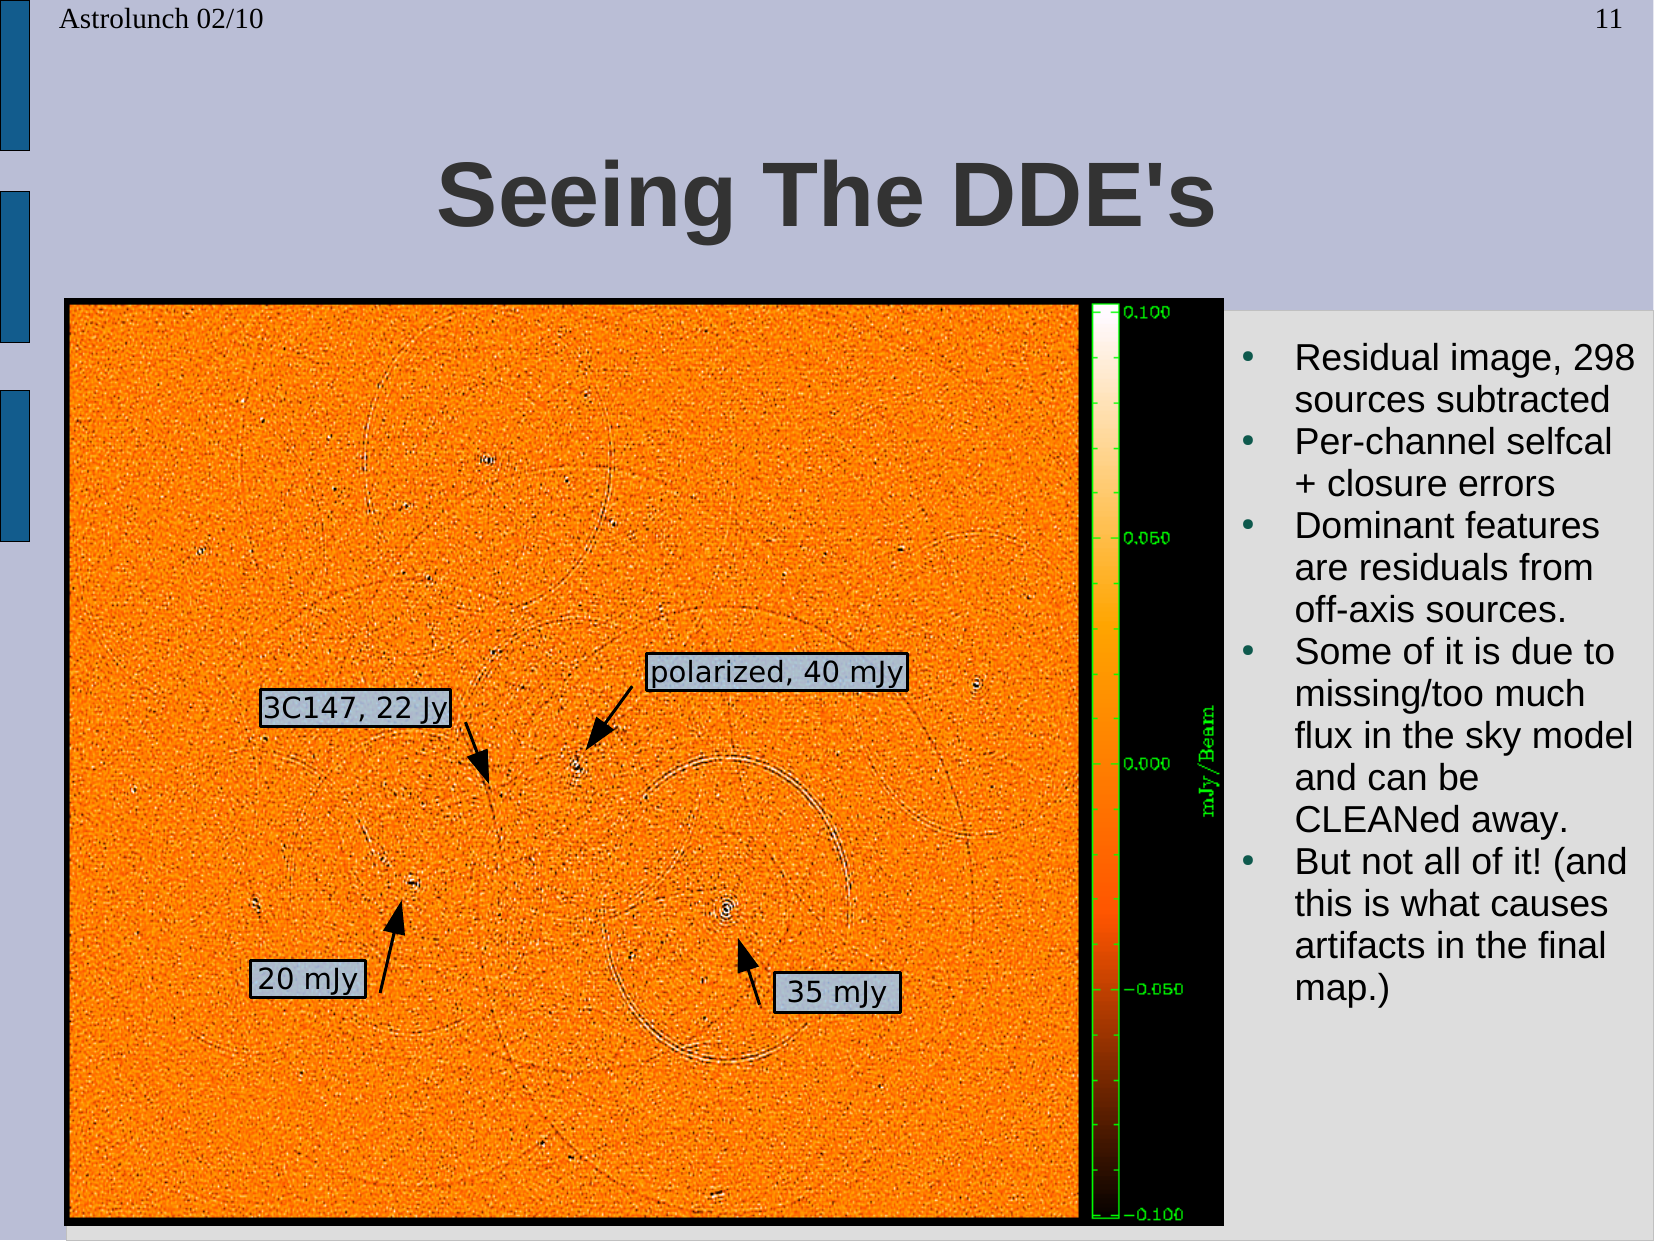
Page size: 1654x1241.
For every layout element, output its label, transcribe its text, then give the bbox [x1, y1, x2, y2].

text_box 3C147, 22 Jy [260, 690, 451, 727]
text_box 35 mJy [774, 972, 900, 1013]
picture [64, 298, 1224, 1226]
text_box 20 mJy [250, 960, 365, 998]
title Seeing The DDE's [121, 91, 1534, 299]
text_box polarized, 40 mJy [647, 654, 907, 691]
list Residual image, 298 sources subtracted Per-channel selfcal + closure errors Dominant features are residuals from off-axis sources. Some of it is due to missing/too much flux in the sky model and can be CLEANed away. But not all of it! (and this is what causes artifacts in the final map.) [1223, 336, 1643, 1180]
